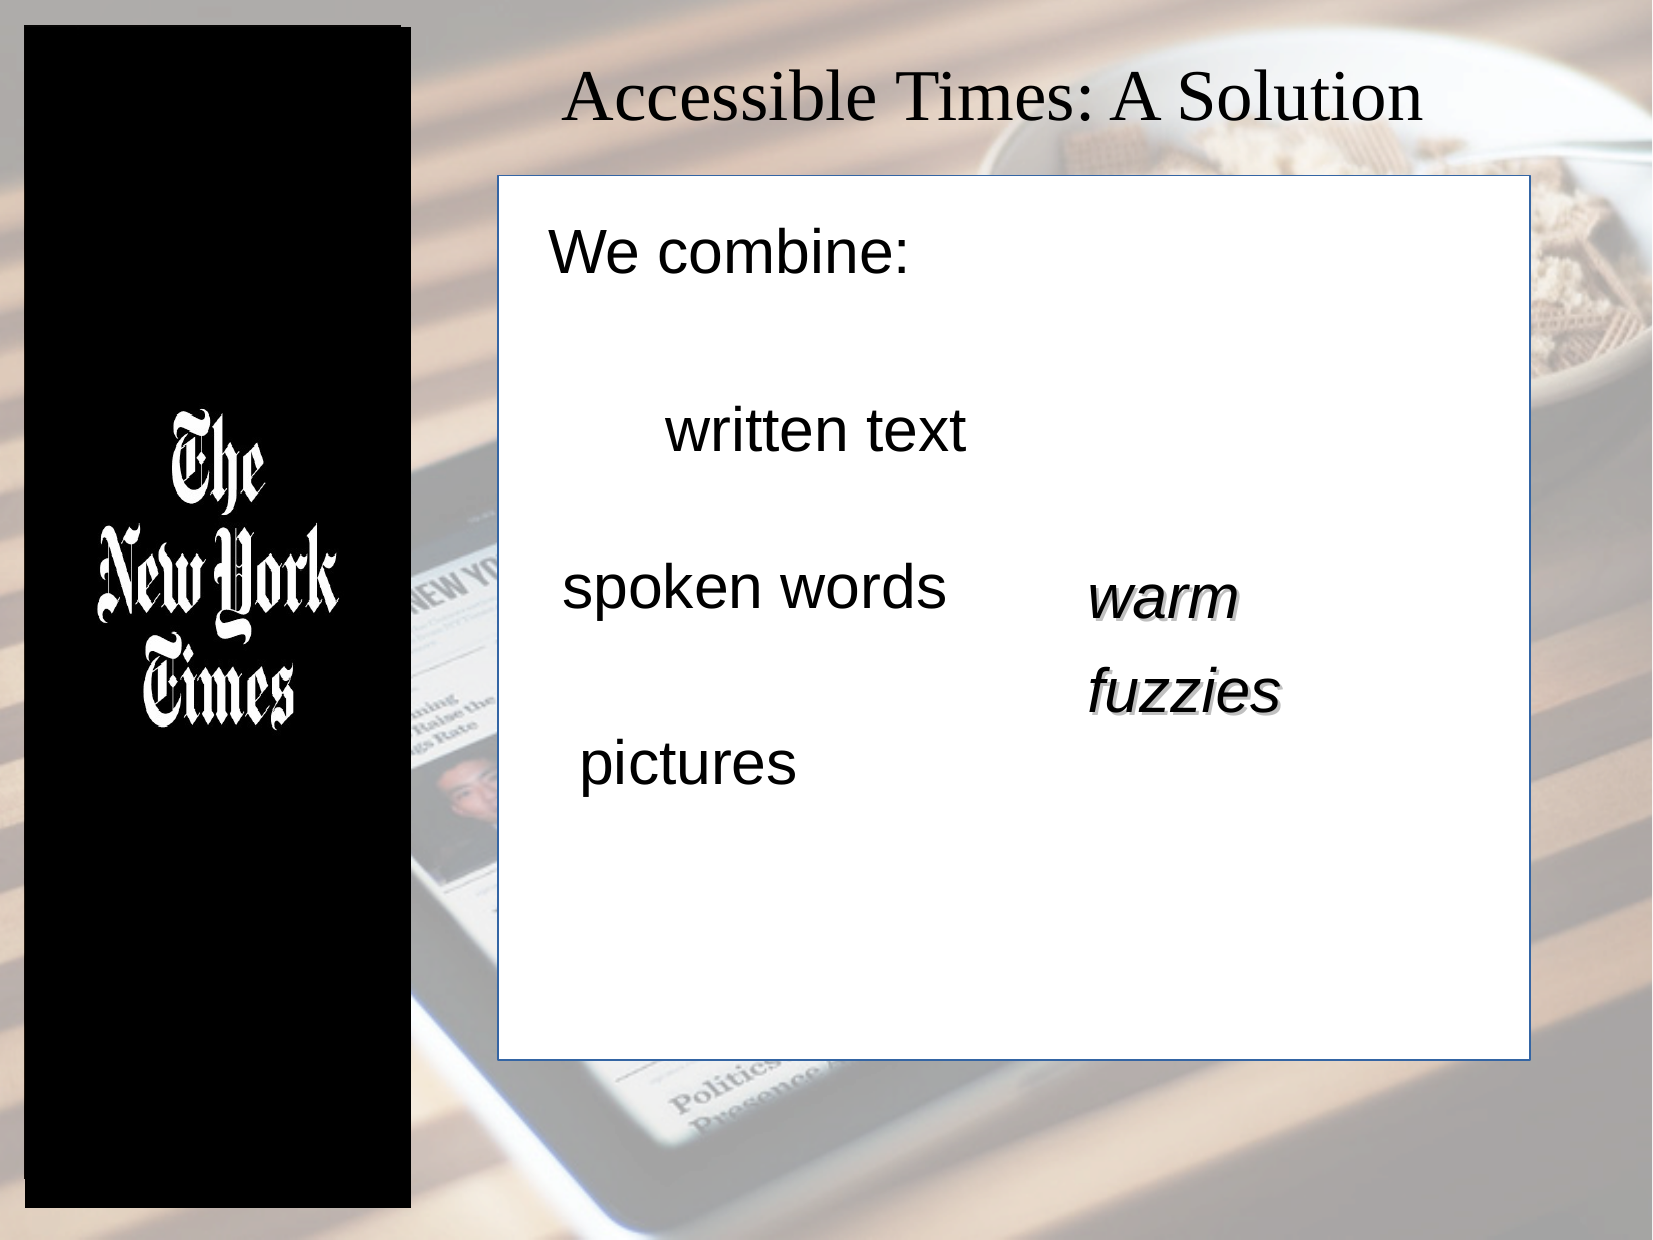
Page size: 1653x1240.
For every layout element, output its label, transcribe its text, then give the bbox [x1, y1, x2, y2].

text_box We combine: [540, 209, 1336, 295]
text_box pictures [572, 720, 772, 806]
text_box Accessible Times: A Solution [554, 48, 1432, 145]
text_box written text [641, 388, 772, 474]
text_box spoken words [554, 545, 772, 630]
picture [0, 0, 1653, 1240]
text_box warm fuzzies [1080, 555, 1353, 735]
